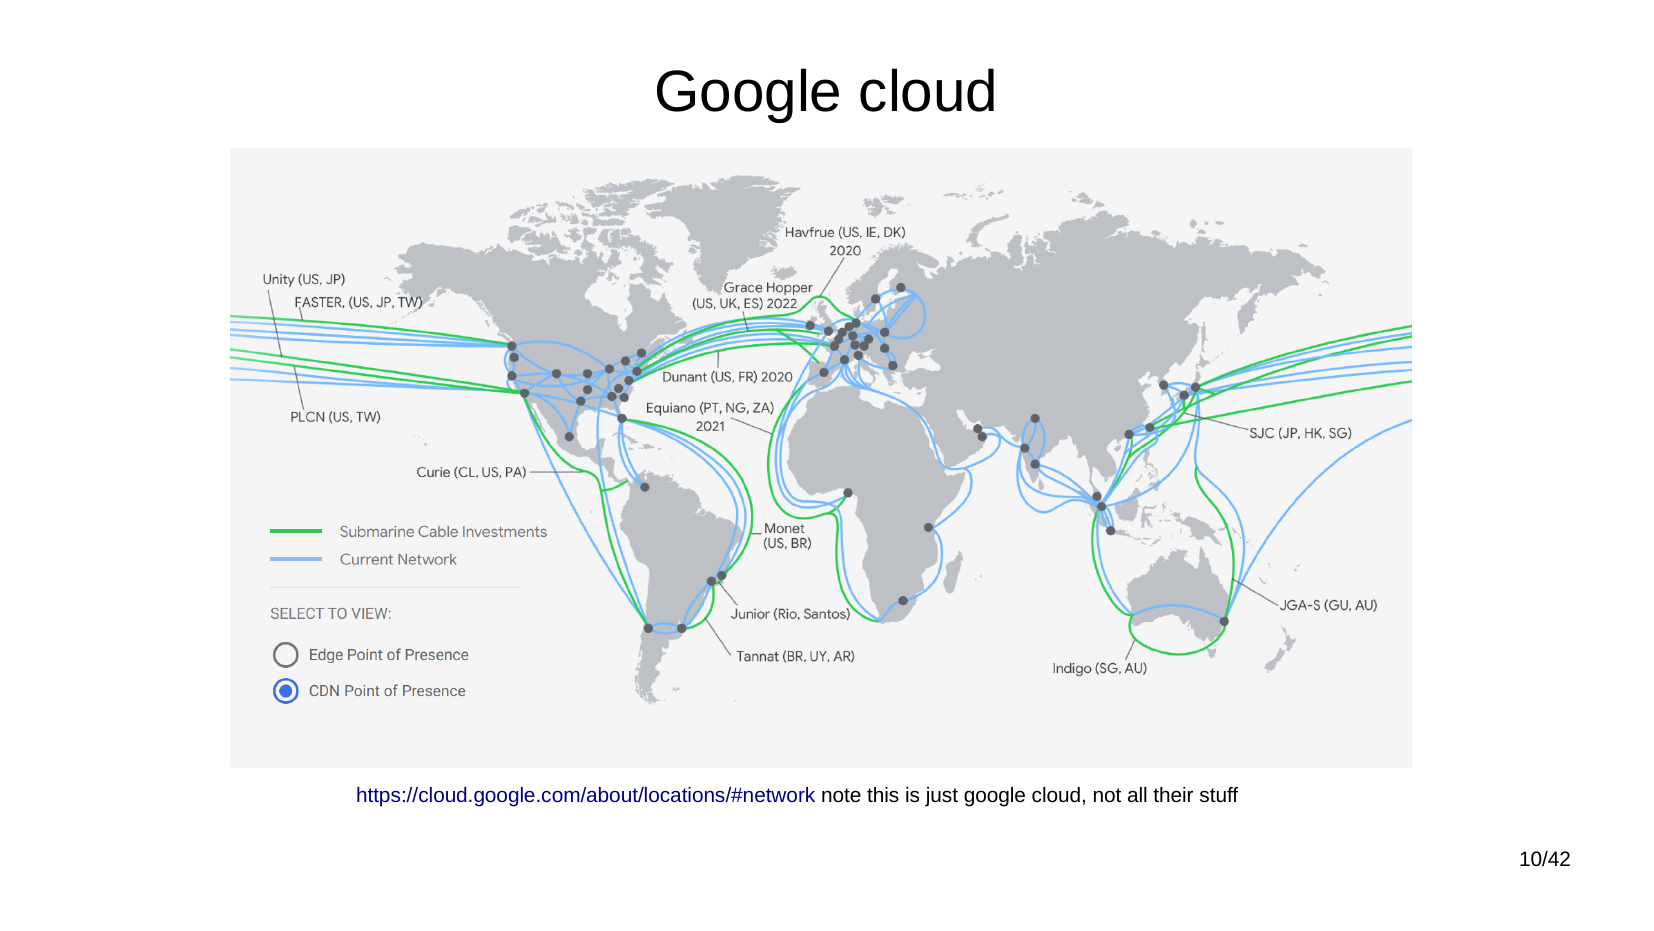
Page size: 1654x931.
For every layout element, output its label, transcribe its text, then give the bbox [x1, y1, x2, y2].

picture [230, 148, 1412, 768]
title Google cloud [82, 13, 1571, 169]
text_box https://cloud.google.com/about/locations/#network note this is just google cloud, not all their stuff [341, 776, 1313, 839]
